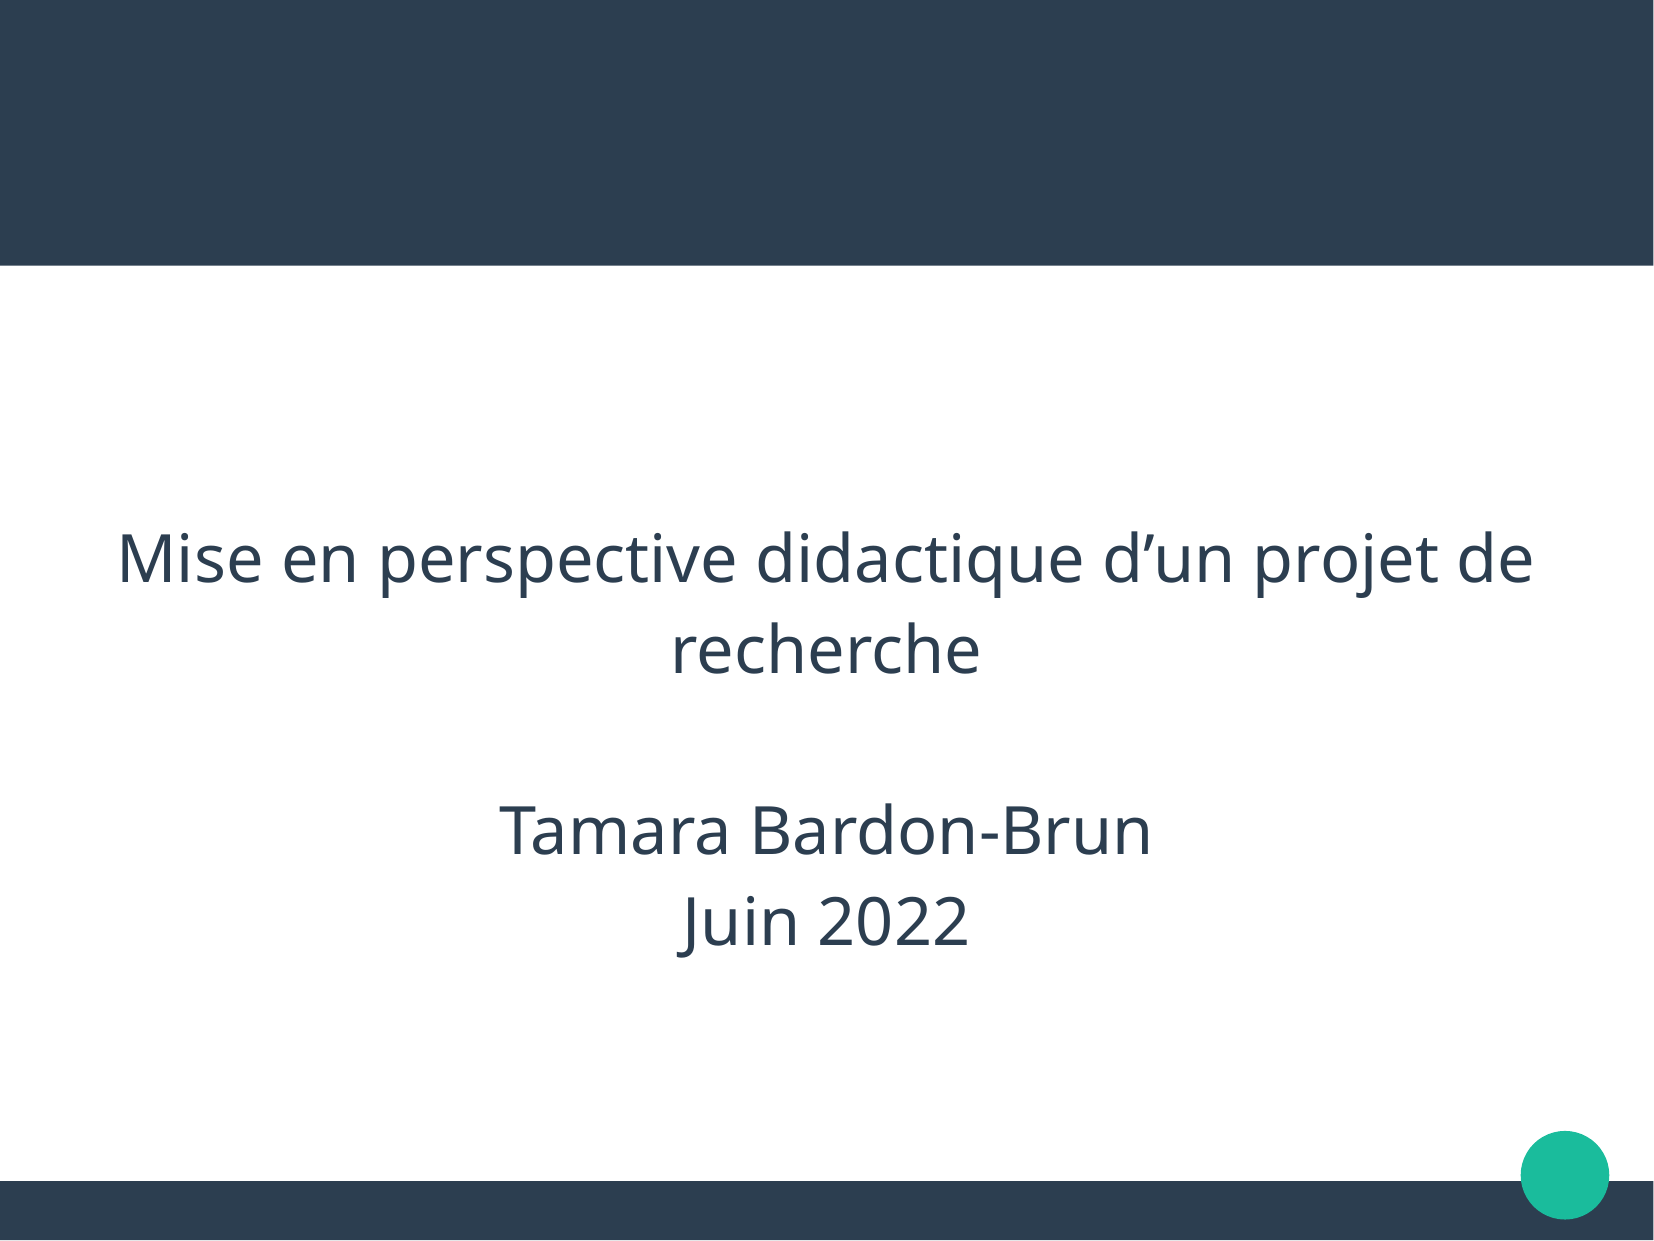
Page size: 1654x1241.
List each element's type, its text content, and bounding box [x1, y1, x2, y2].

subtitle Mise en perspective didactique d’un projet de recherche Tamara Bardon-Brun Juin 2022 [59, 324, 1595, 1152]
